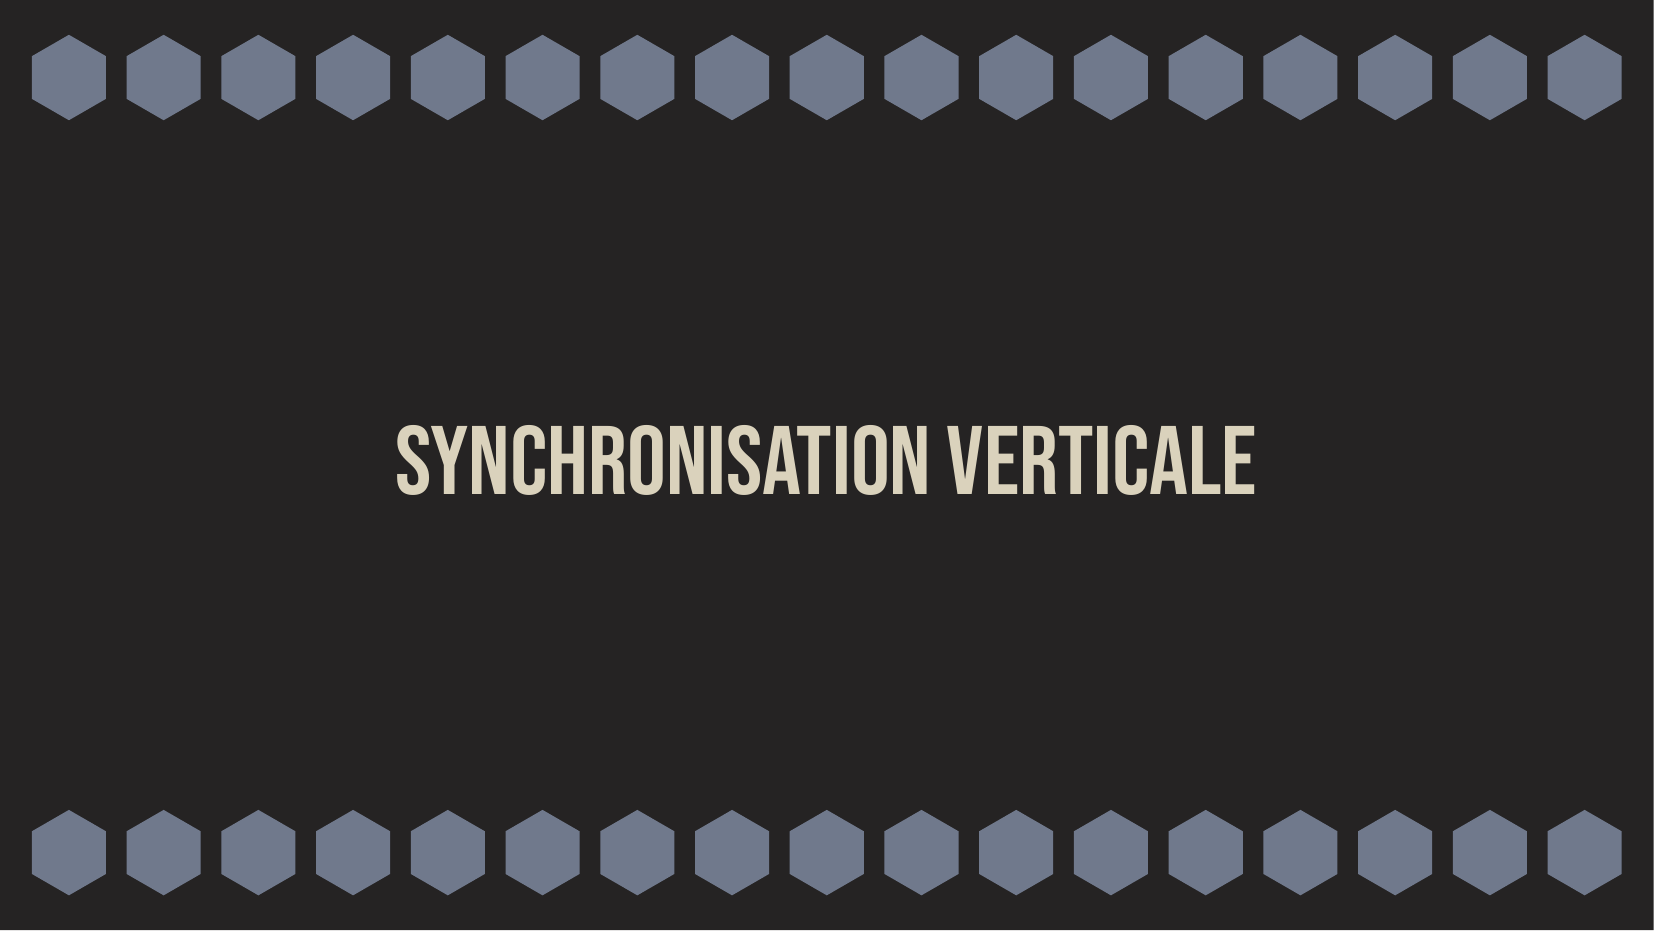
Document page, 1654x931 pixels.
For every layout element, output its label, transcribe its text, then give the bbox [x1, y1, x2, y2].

title Synchronisation verticale [67, 150, 1586, 781]
